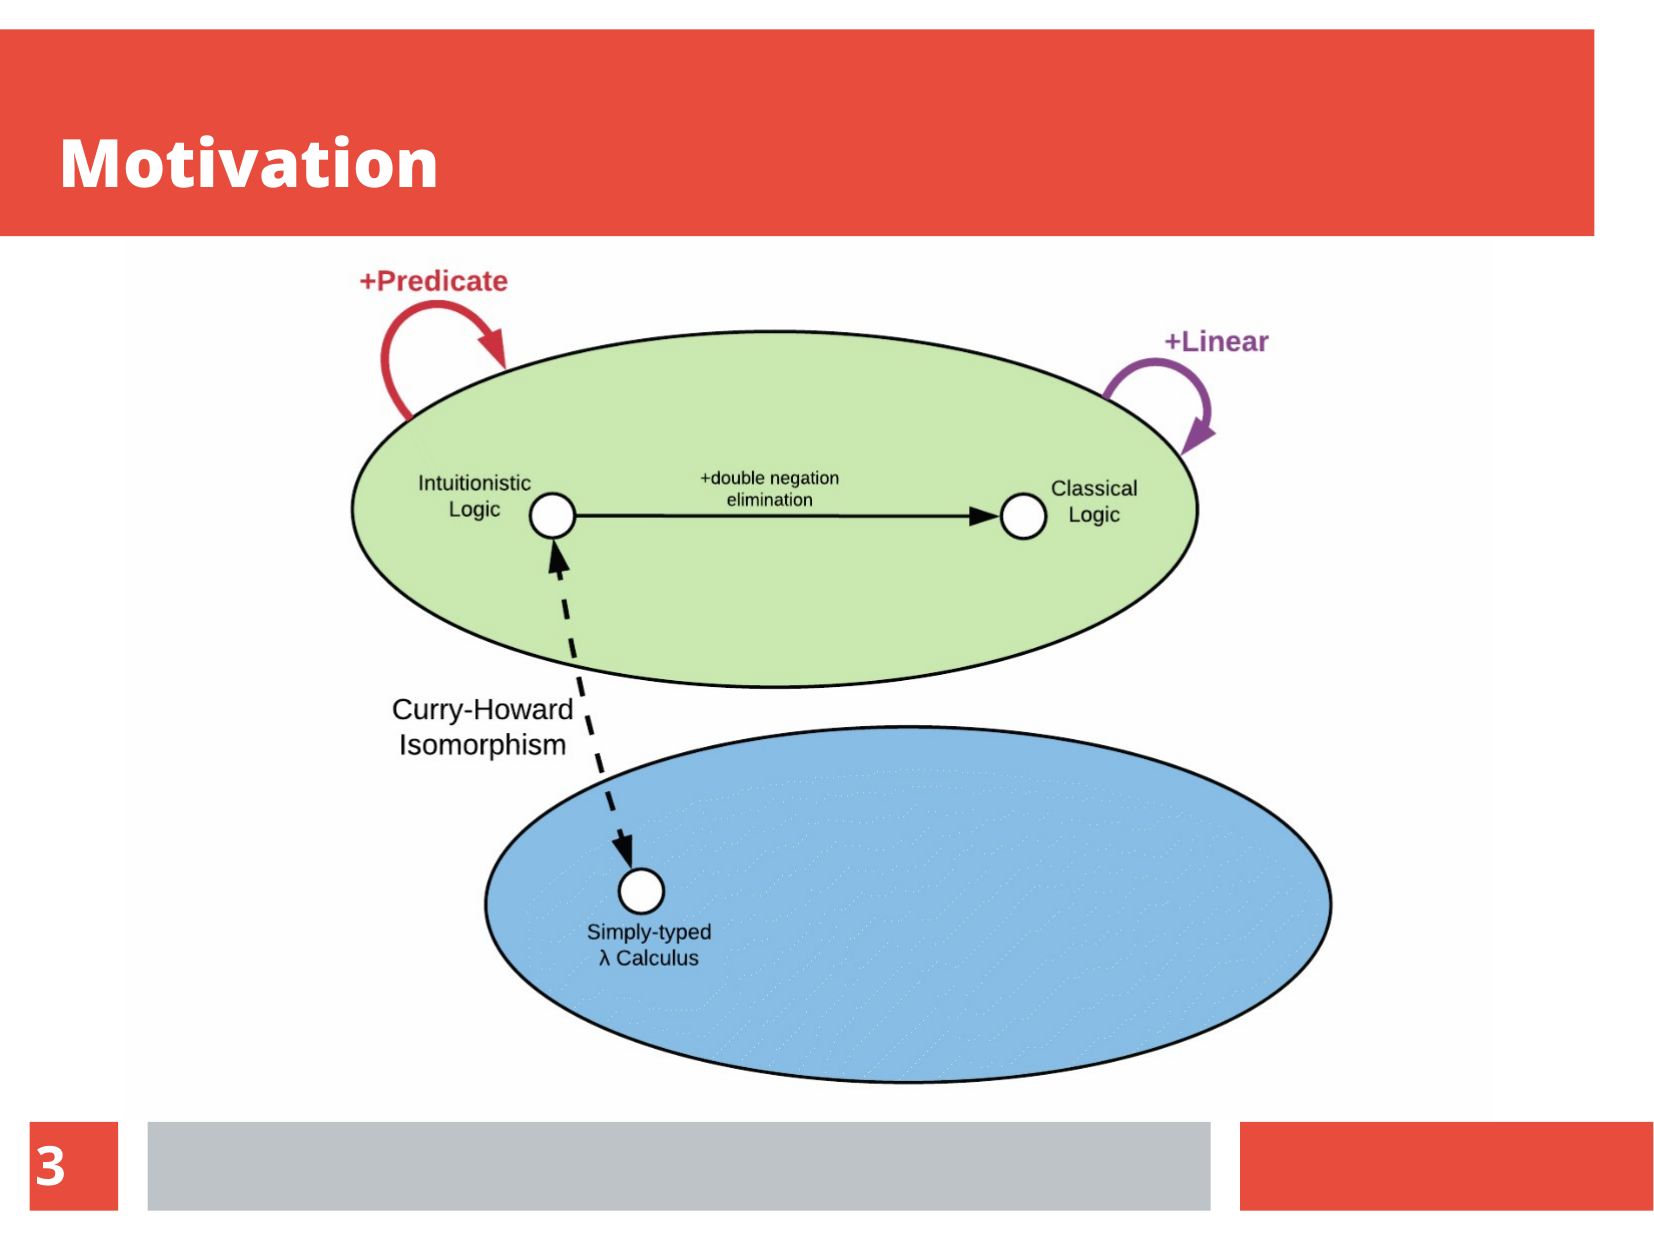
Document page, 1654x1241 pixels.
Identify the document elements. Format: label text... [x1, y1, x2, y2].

title Motivation [59, 58, 1595, 207]
picture [124, 240, 1494, 1121]
text_box 3 [20, 1119, 254, 1210]
